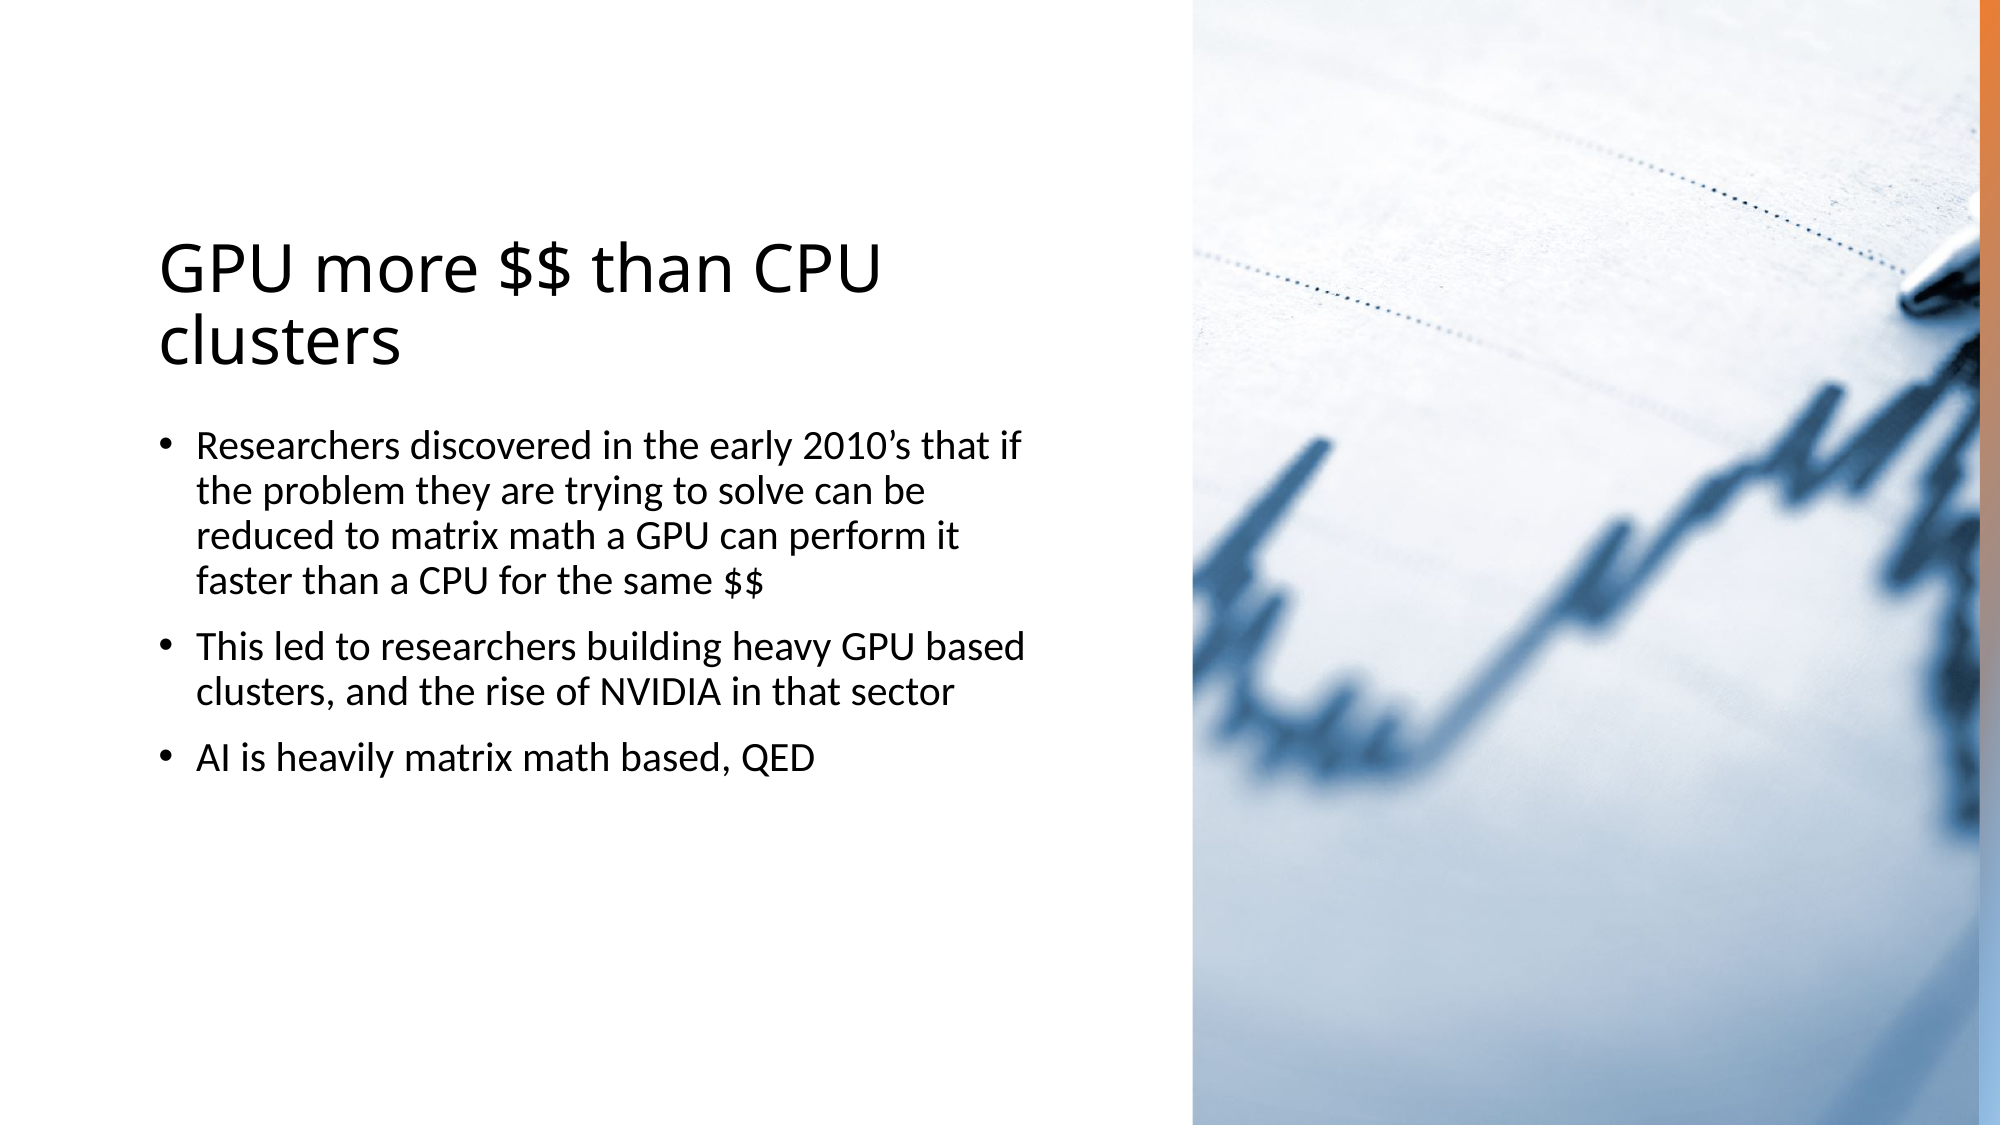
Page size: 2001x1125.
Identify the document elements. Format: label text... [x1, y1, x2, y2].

list Researchers discovered in the early 2010’s that if the problem they are trying to solve can be reduced to matrix math a GPU can perform it faster than a CPU for the same $$ This led to researchers building heavy GPU based clusters, and the rise of NVIDIA in that sector AI is heavily matrix math based, QED [143, 415, 1043, 982]
text_box [1979, 0, 2000, 1125]
title GPU more $$ than CPU clusters [143, 121, 1043, 387]
picture [1192, 0, 1979, 1125]
